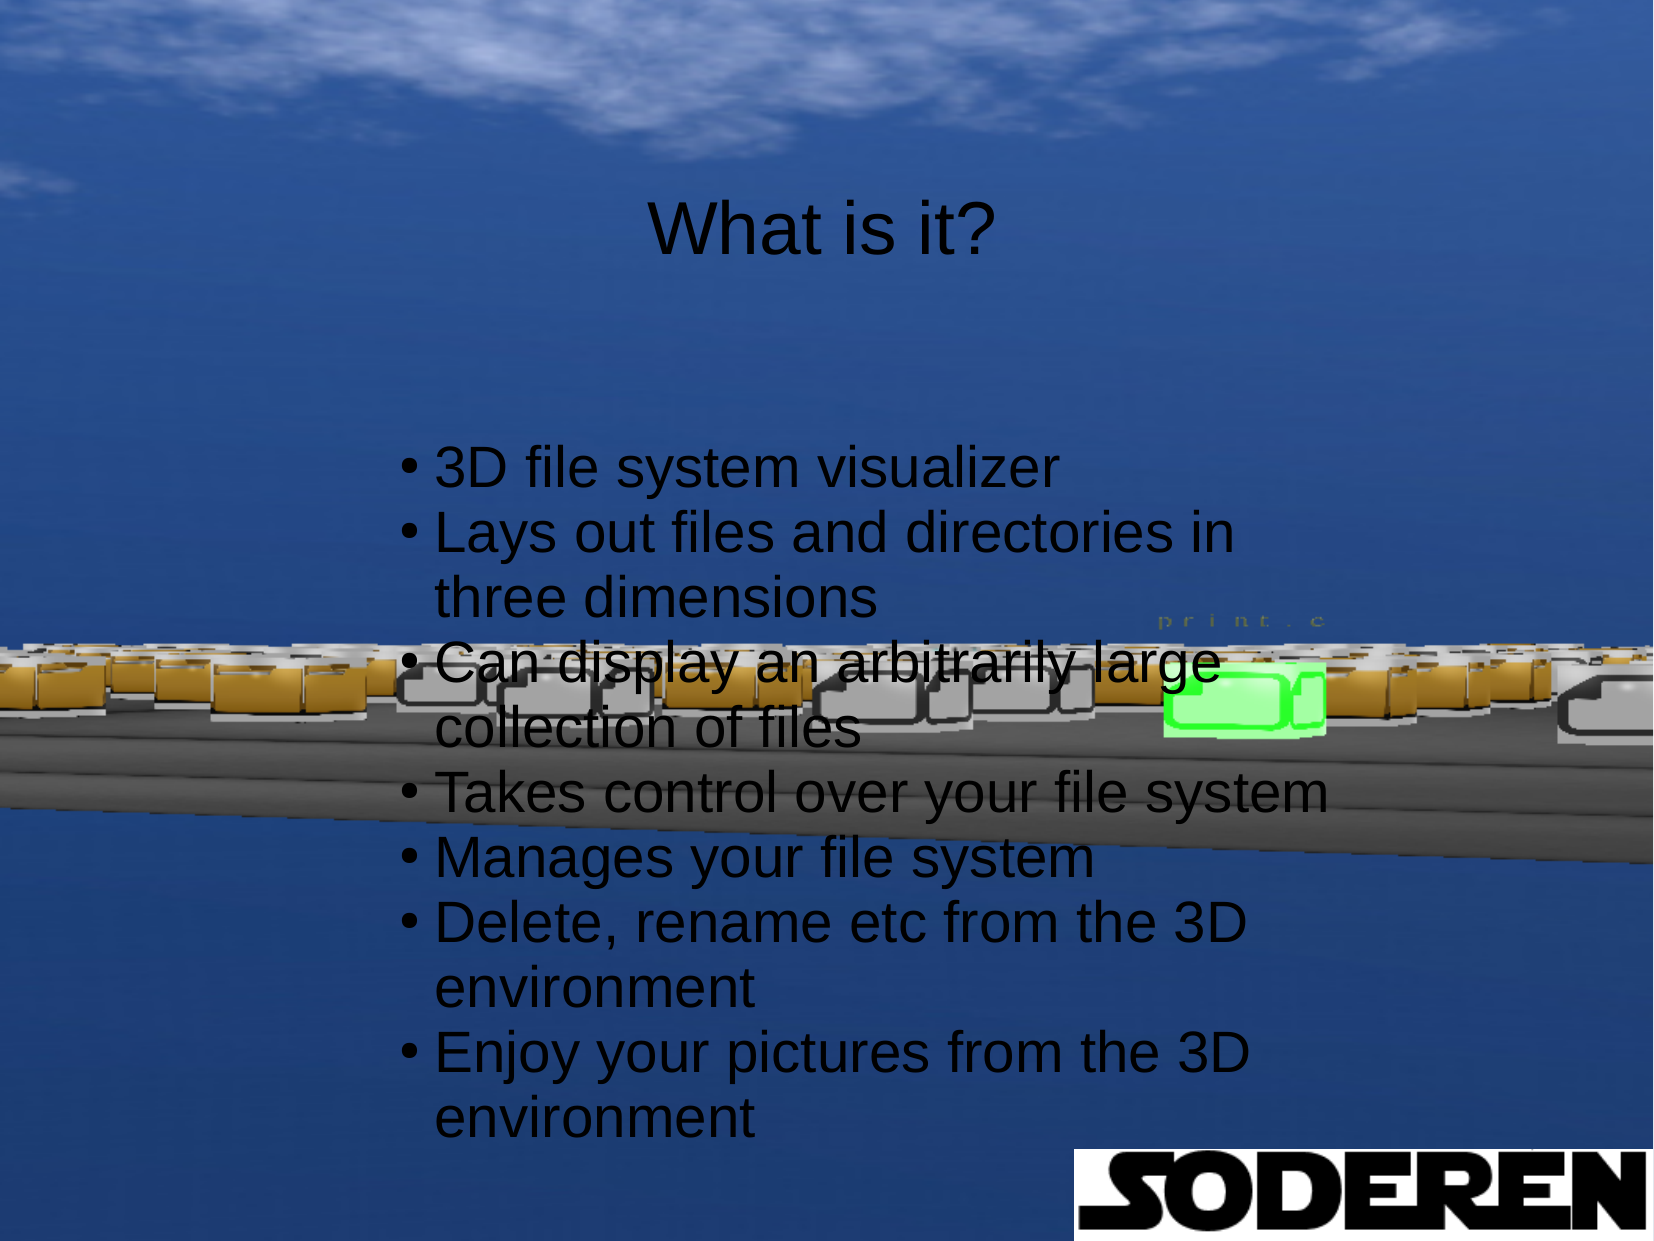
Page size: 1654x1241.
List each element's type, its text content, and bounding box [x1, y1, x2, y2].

text_box What is it? [632, 179, 1013, 278]
text_box 3D file system visualizer Lays out files and directories in three dimensions Can display an arbitrarily large collection of files Takes control over your file system Manages your file system Delete, rename etc from the 3D environment Enjoy your pictures from the 3D environment [384, 427, 1347, 1160]
picture [0, 0, 1654, 1241]
